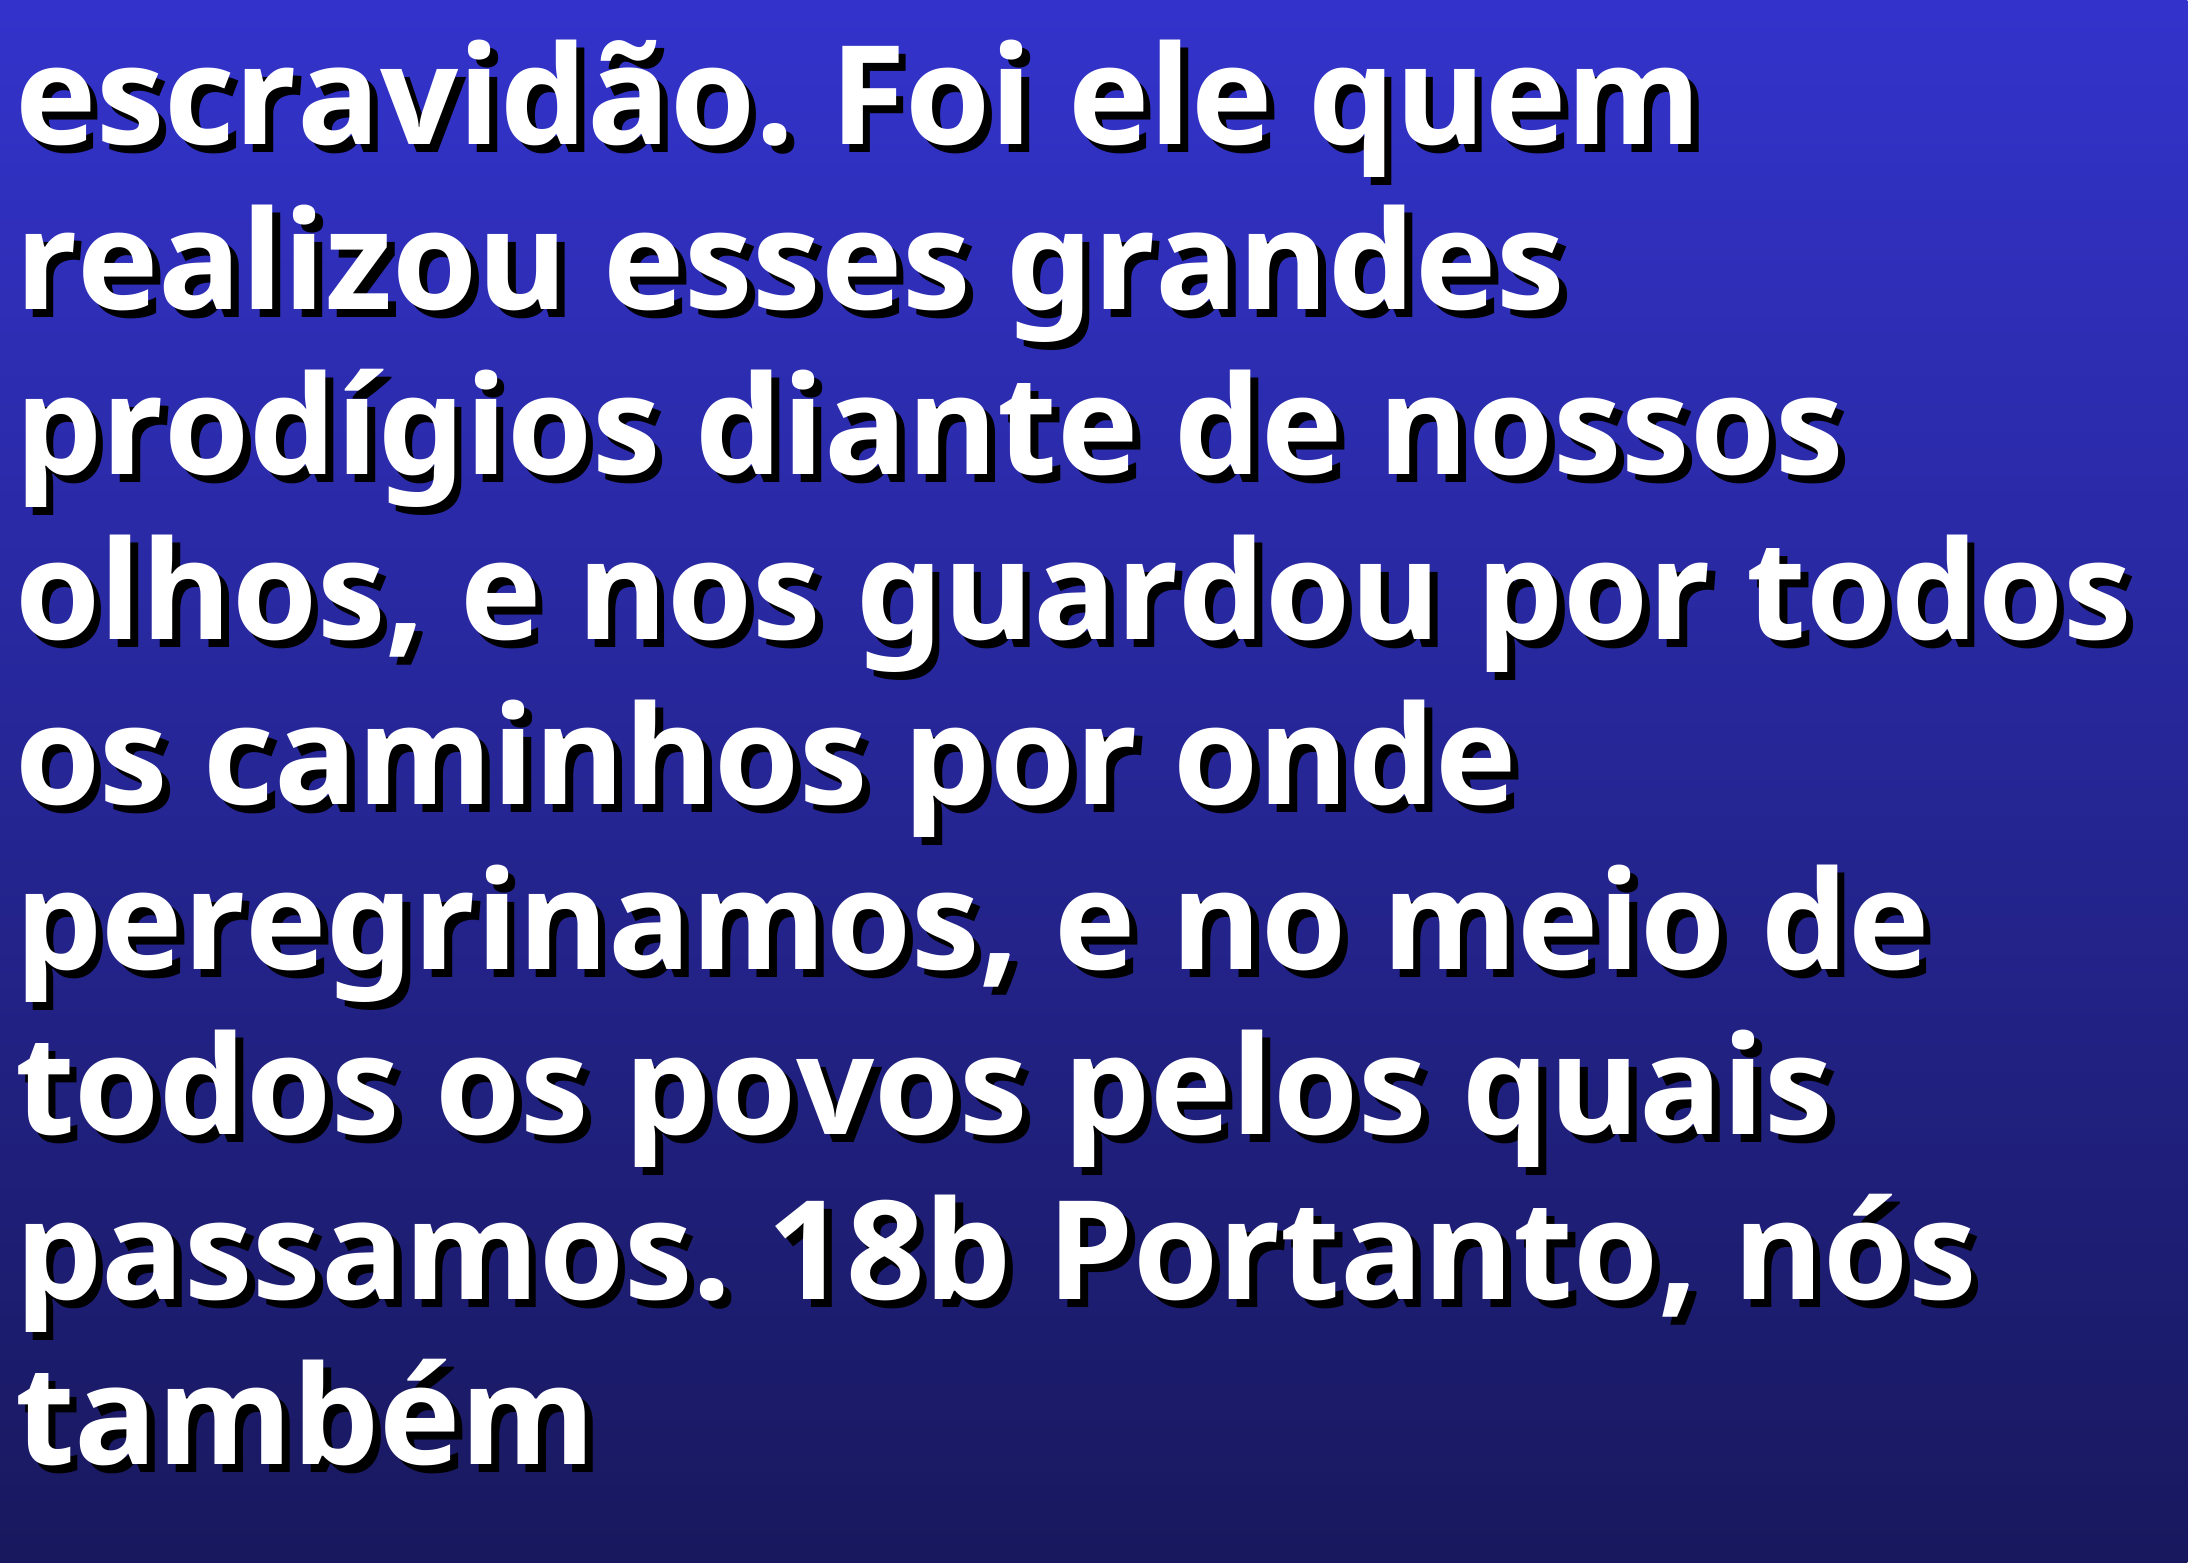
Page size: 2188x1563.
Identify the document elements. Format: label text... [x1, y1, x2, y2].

text_box escravidão. Foi ele quem realizou esses grandes prodígios diante de nossos olhos, e nos guardou por todos os caminhos por onde peregrinamos, e no meio de todos os povos pelos quais passamos. 18b Portanto, nós também [0, 0, 2188, 1500]
